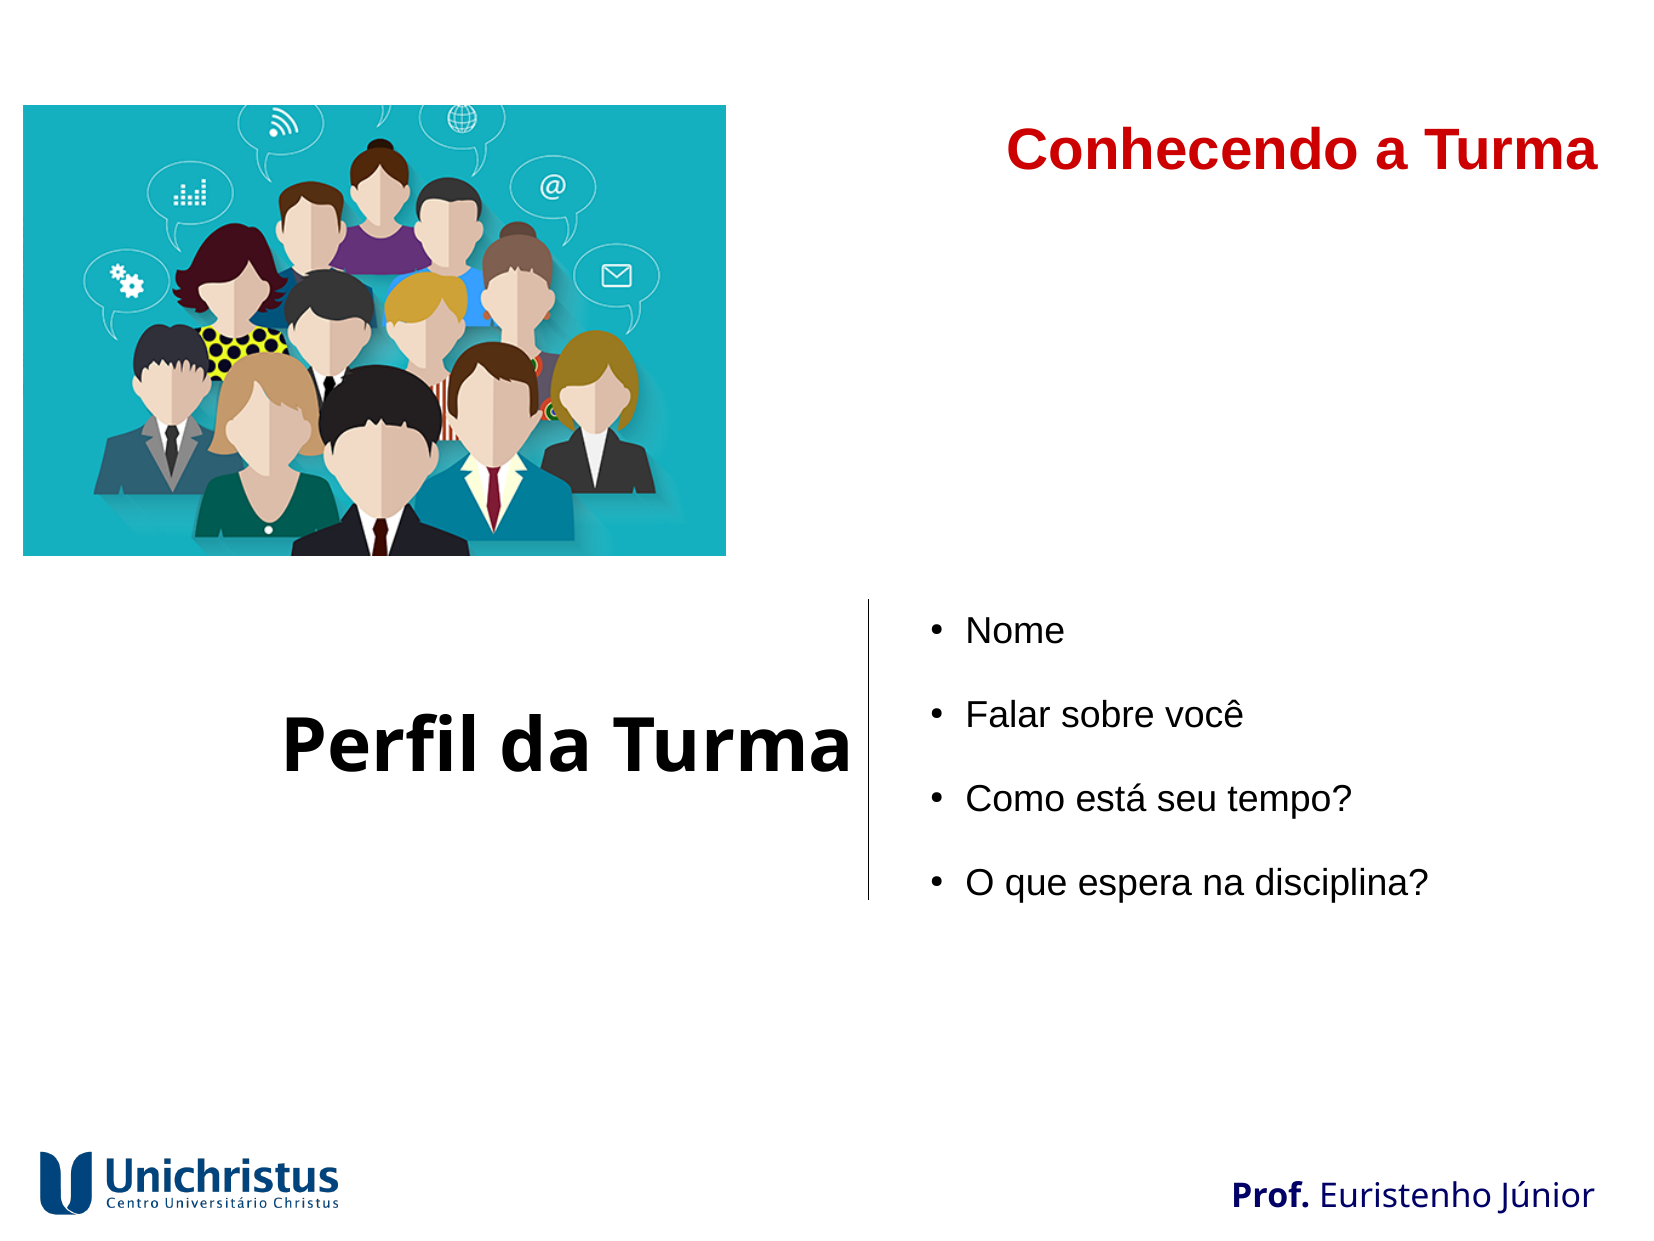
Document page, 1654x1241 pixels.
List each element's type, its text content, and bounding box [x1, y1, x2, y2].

text_box Conhecendo a Turma [992, 109, 1613, 189]
text_box Nome Falar sobre você Como está seu tempo? O que espera na disciplina? [915, 602, 1444, 912]
picture [35, 1148, 343, 1217]
text_box Perfil da Turma [265, 684, 845, 827]
picture [23, 105, 726, 556]
text_box Prof. Euristenho Júnior [1216, 1163, 1654, 1224]
